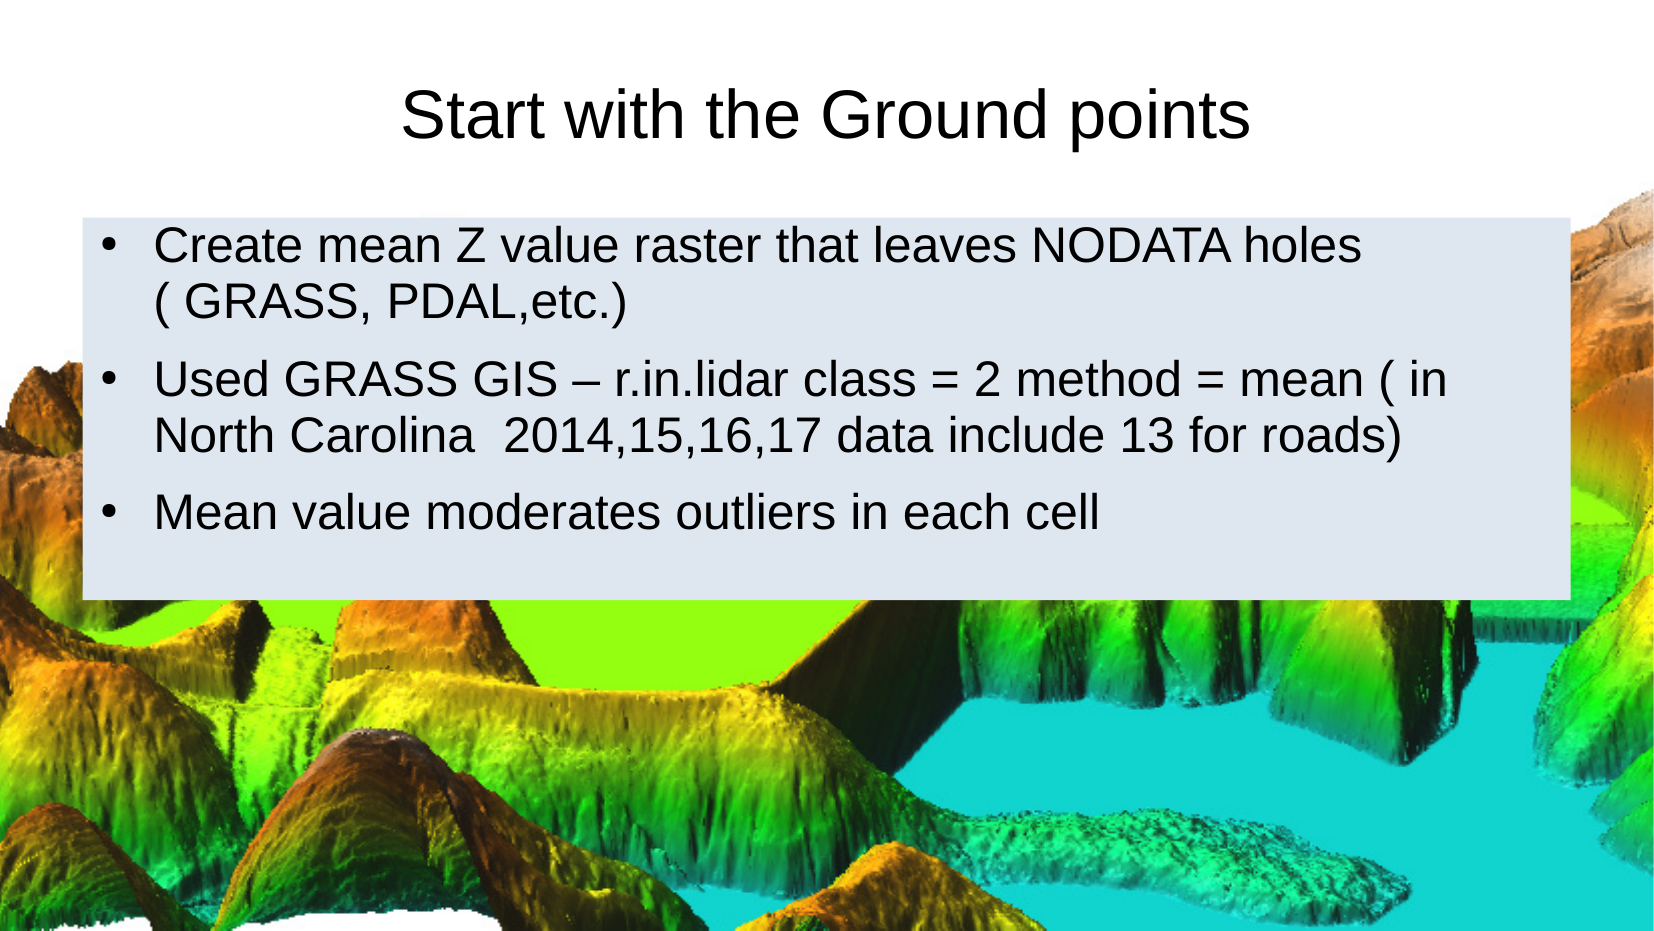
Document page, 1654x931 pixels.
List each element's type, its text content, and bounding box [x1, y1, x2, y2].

title Start with the Ground points [82, 36, 1571, 193]
list Create mean Z value raster that leaves NODATA holes ( GRASS, PDAL,etc.) Used GRASS GIS – r.in.lidar class = 2 method = mean ( in North Carolina 2014,15,16,17 data include 13 for roads) Mean value moderates outliers in each cell [82, 217, 1571, 601]
picture [0, 0, 1654, 931]
